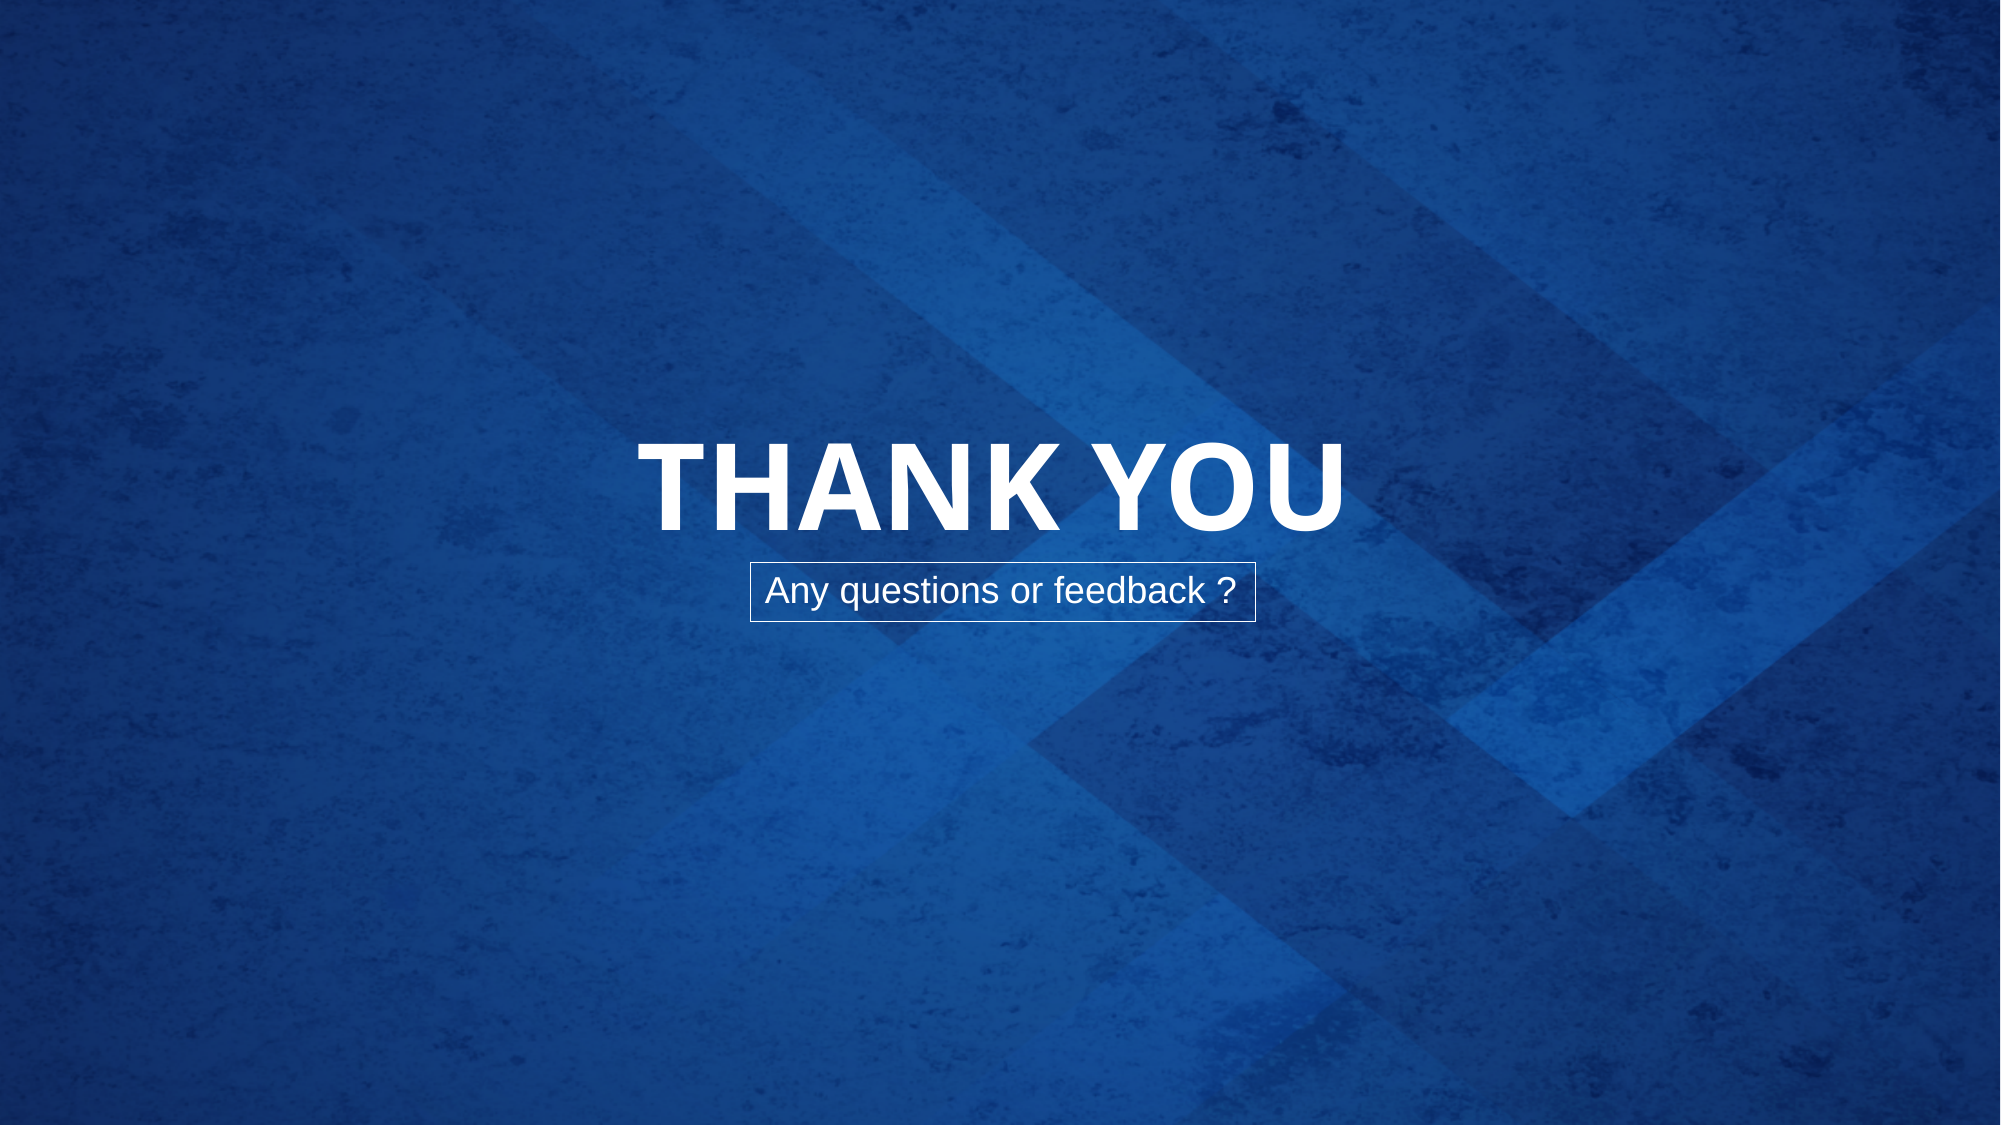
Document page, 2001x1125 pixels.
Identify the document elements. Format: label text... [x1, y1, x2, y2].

title THANK YOU [94, 389, 1895, 578]
picture [0, 0, 2001, 1125]
text_box Any questions or feedback ? [750, 562, 1256, 622]
